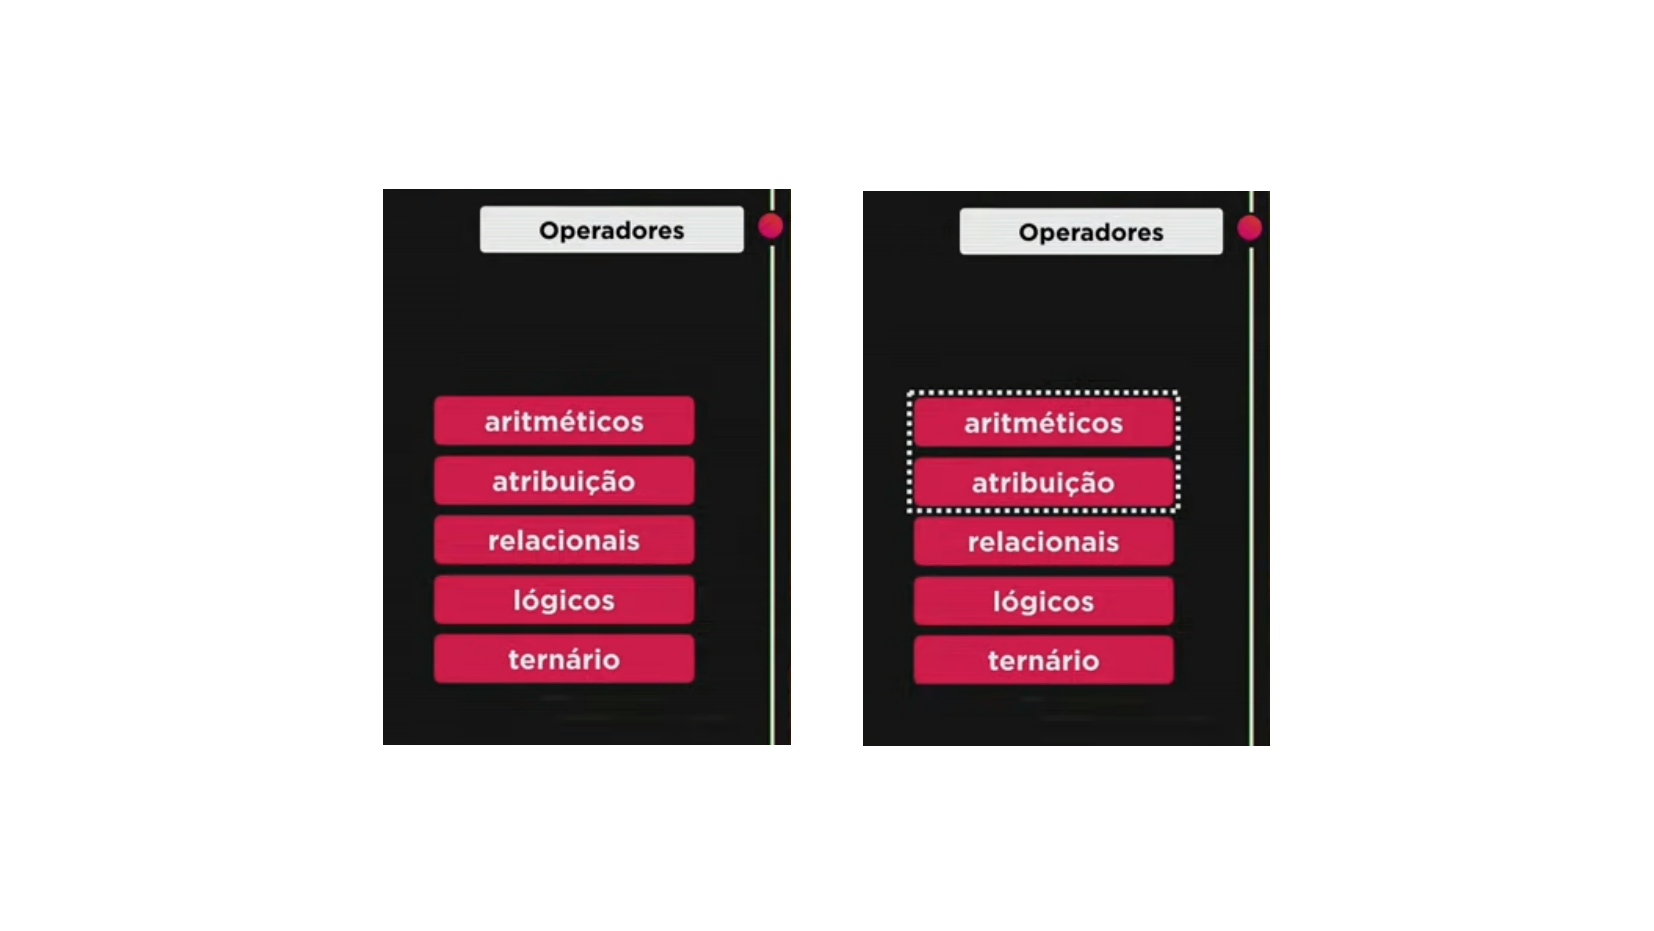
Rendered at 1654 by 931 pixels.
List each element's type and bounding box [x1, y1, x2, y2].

picture [863, 191, 1270, 746]
picture [383, 189, 791, 745]
